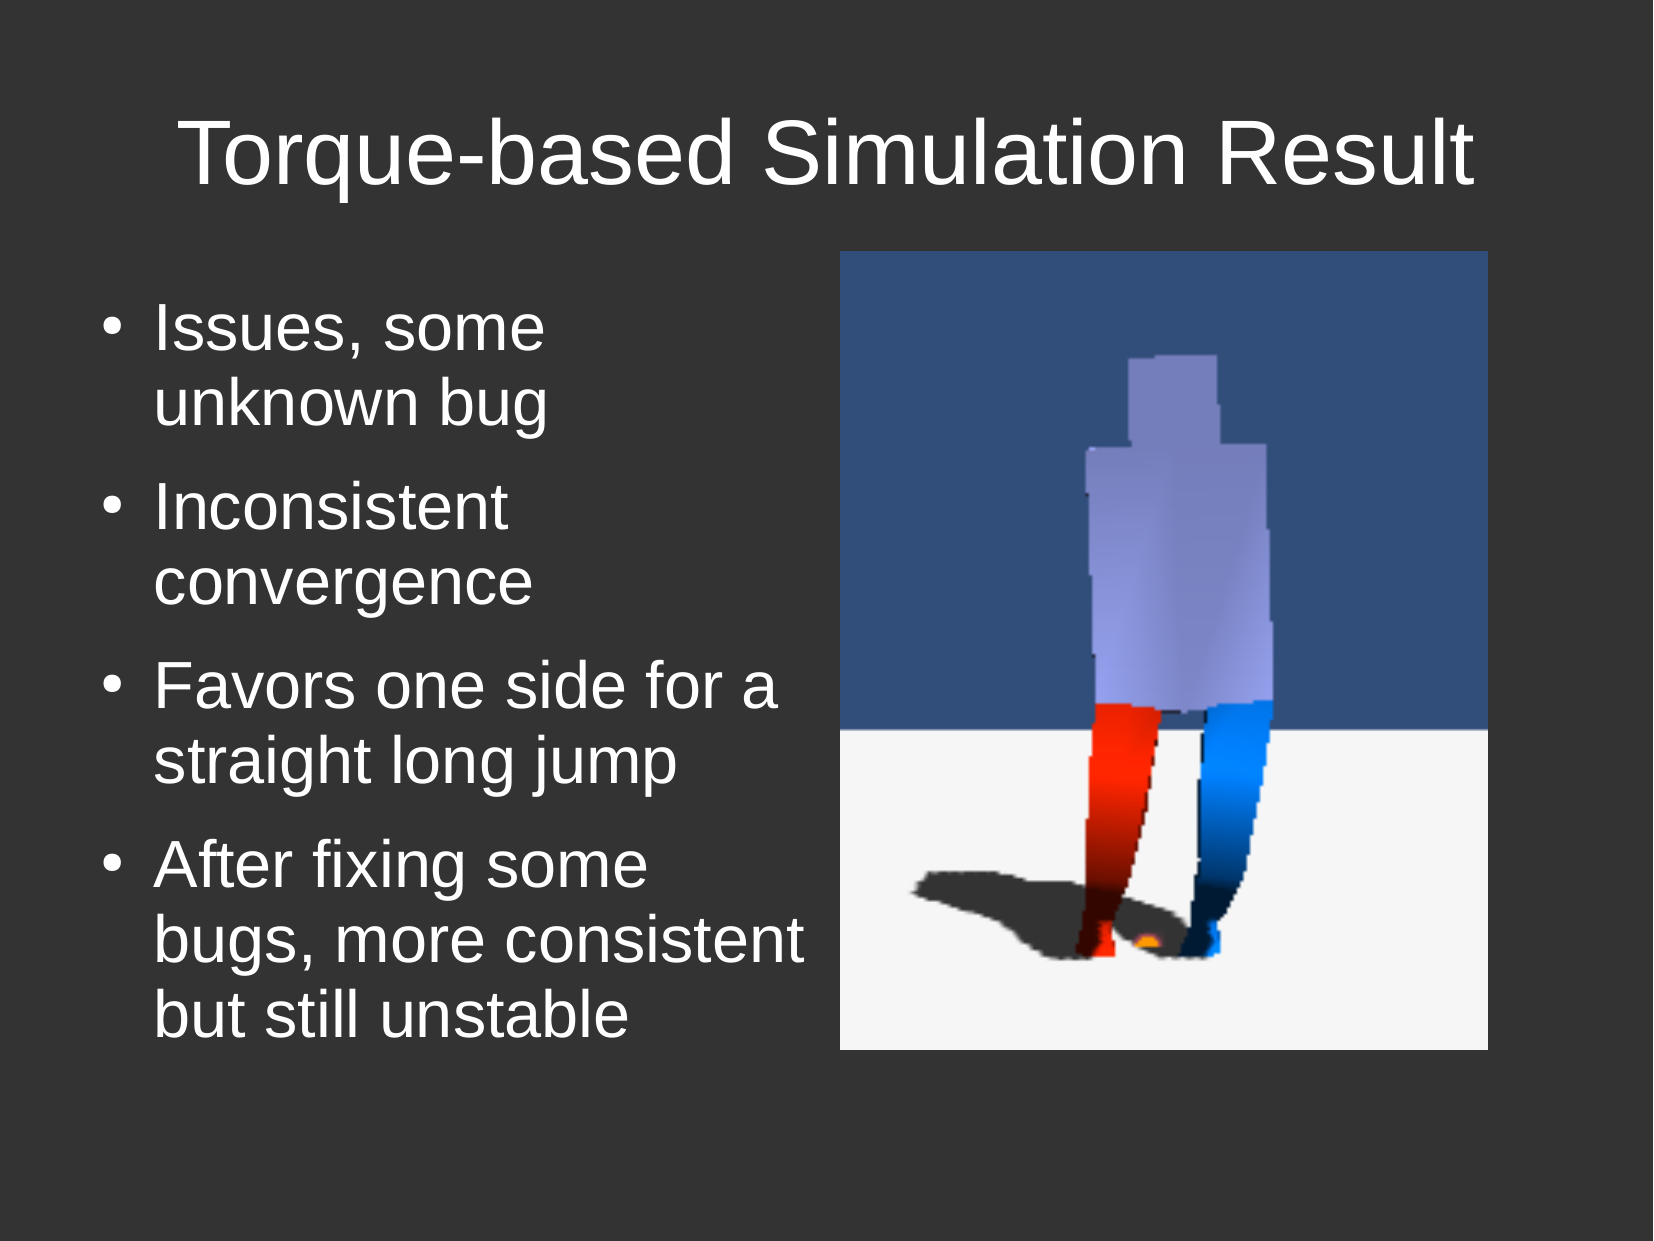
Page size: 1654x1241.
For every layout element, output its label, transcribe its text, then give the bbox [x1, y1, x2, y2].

list Issues, some unknown bug Inconsistent convergence Favors one side for a straight long jump After fixing some bugs, more consistent but still unstable [82, 290, 826, 1109]
title Torque-based Simulation Result [82, 49, 1571, 257]
picture [840, 251, 1488, 1051]
